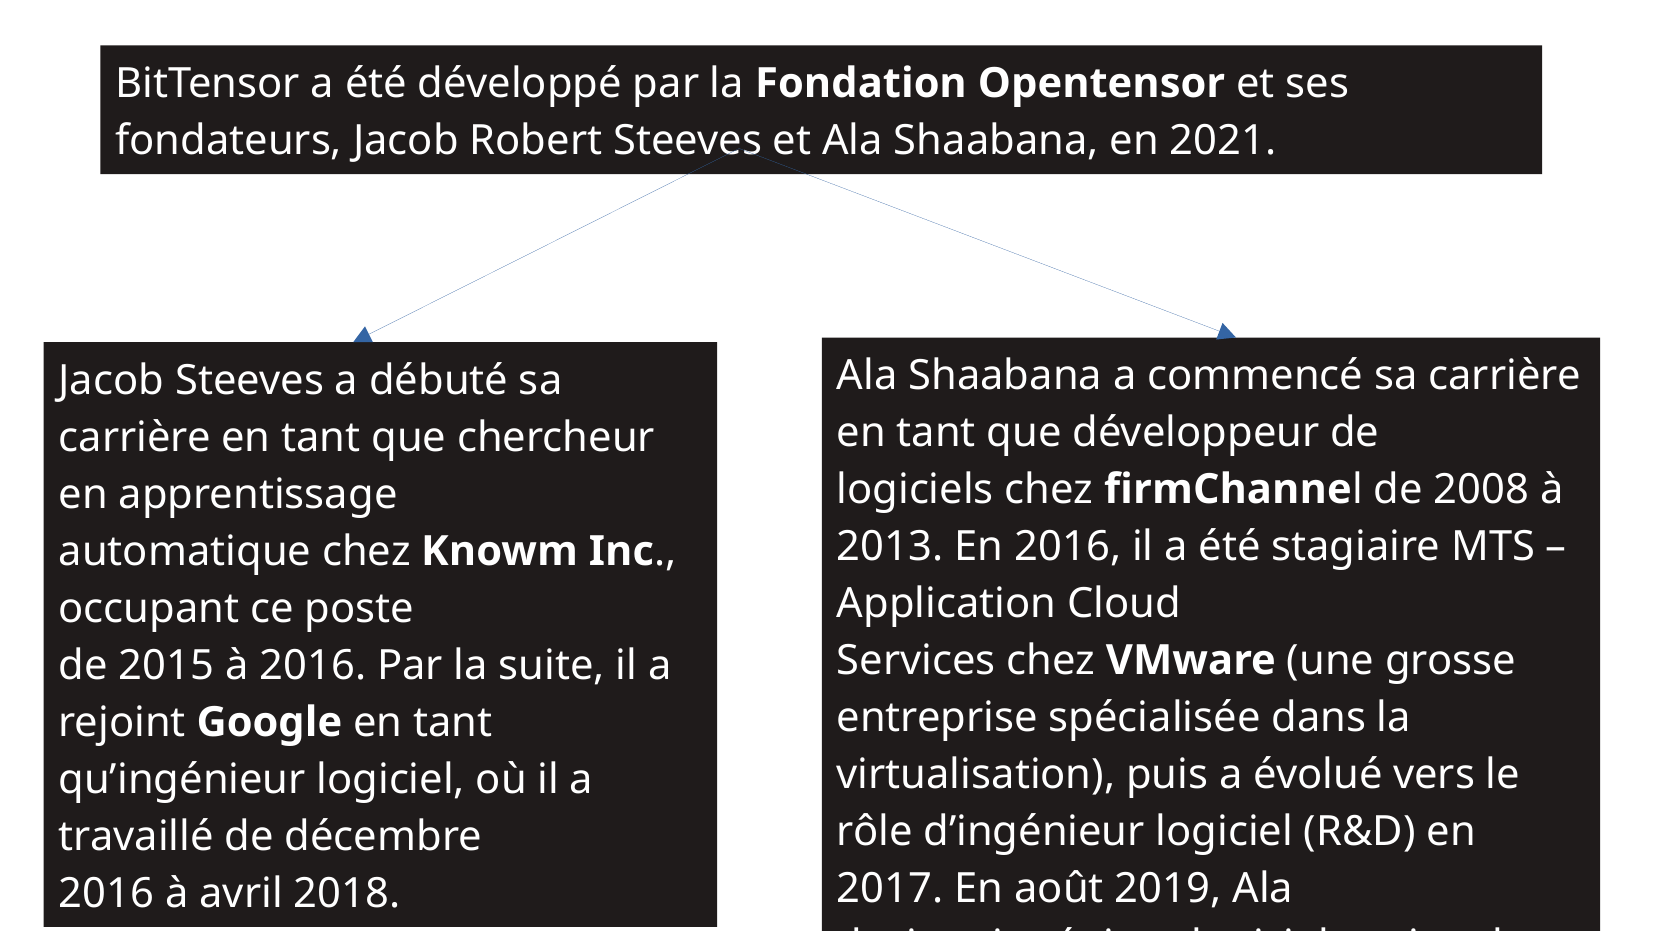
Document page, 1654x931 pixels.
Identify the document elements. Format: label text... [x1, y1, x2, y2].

text_box BitTensor a été développé par la Fondation Opentensor et ses fondateurs, Jacob Robert Steeves et Ala Shaabana, en 2021. [100, 45, 1543, 149]
text_box Jacob Steeves a débuté sa carrière en tant que chercheur en apprentissage automatique chez Knowm Inc., occupant ce poste de 2015 à 2016. Par la suite, il a rejoint Google en tant qu’ingénieur logiciel, où il a travaillé de décembre 2016 à avril 2018. [43, 342, 718, 847]
text_box Ala Shaabana a commencé sa carrière en tant que développeur de logiciels chez firmChannel de 2008 à 2013. En 2016, il a été stagiaire MTS – Application Cloud Services chez VMware (une grosse entreprise spécialisée dans la virtualisation), puis a évolué vers le rôle d’ingénieur logiciel (R&D) en 2017. En août 2019, Ala devient ingénieur logiciel senior chez Instacart jusqu’en septembre 2020. [821, 337, 1601, 850]
